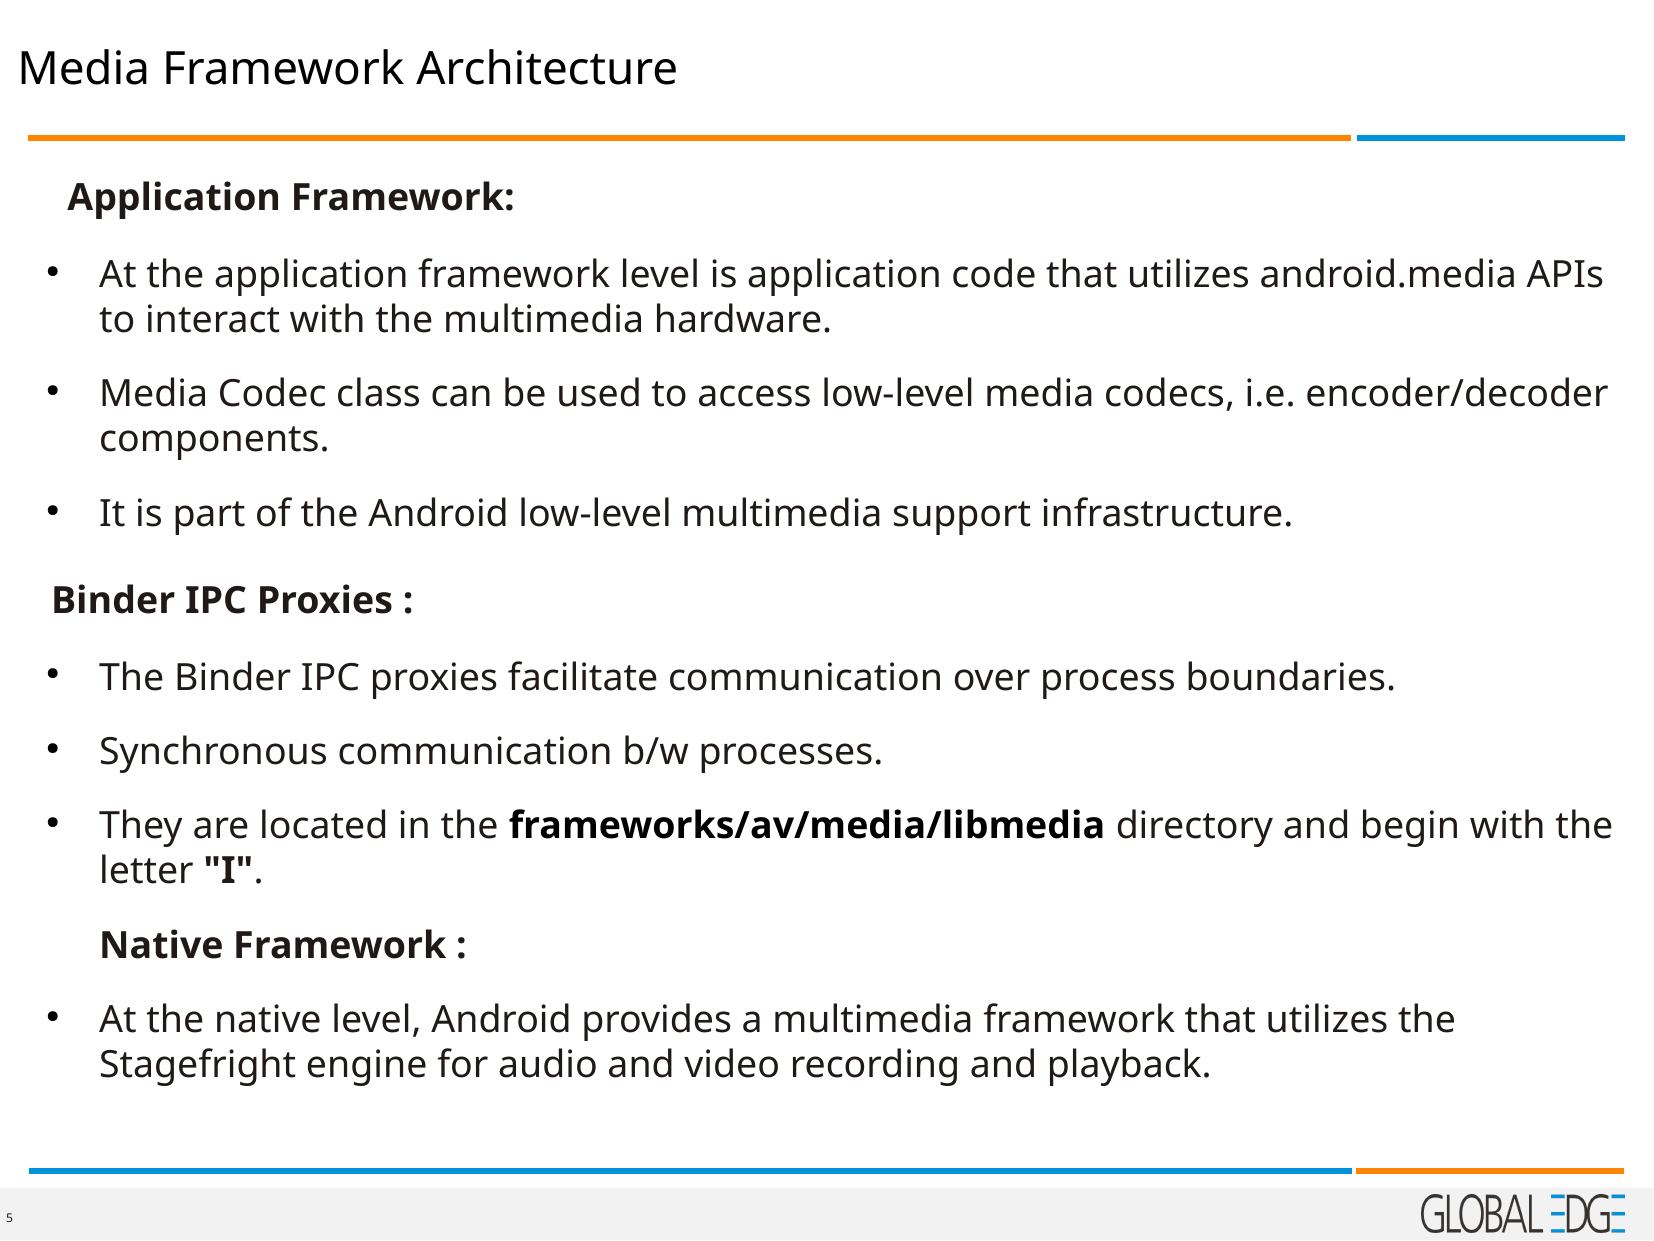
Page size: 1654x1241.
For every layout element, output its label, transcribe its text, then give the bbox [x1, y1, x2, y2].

picture [1421, 1194, 1625, 1233]
title Media Framework Architecture [17, 18, 1499, 115]
list Application Framework: At the application framework level is application code that utilizes android.media APIs to interact with the multimedia hardware. Media Codec class can be used to access low-level media codecs, i.e. encoder/decoder components. It is part of the Android low-level multimedia support infrastructure. Binder IPC Proxies : The Binder IPC proxies facilitate communication over process boundaries. Synchronous communication b/w processes. They are located in the frameworks/av/media/libmedia directory and begin with the letter "I". Native Framework : At the native level, Android provides a multimedia framework that utilizes the Stagefright engine for audio and video recording and playback. [28, 160, 1625, 1153]
